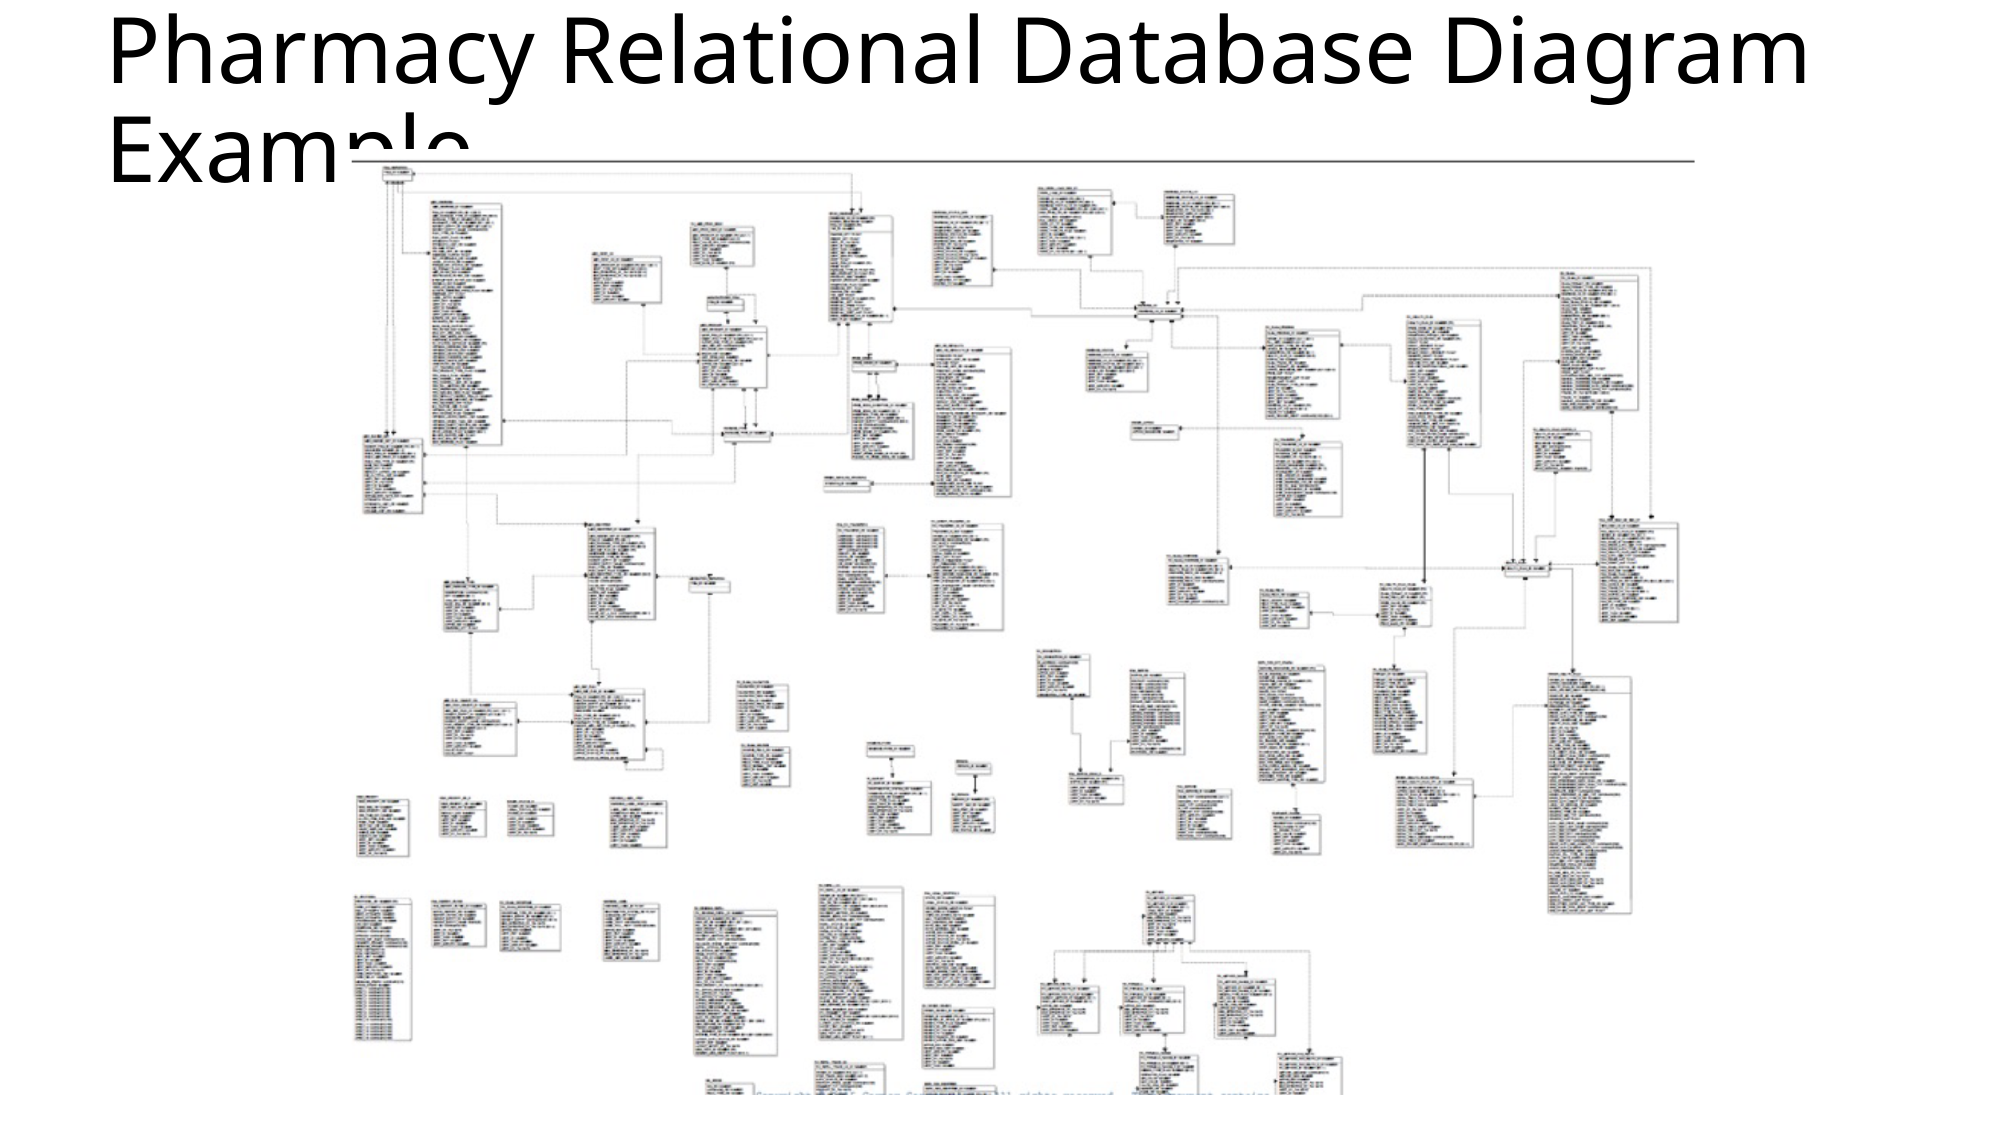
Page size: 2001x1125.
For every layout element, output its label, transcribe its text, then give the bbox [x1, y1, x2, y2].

title Pharmacy Relational Database Diagram Example [90, 0, 1959, 212]
picture [337, 149, 1726, 1125]
